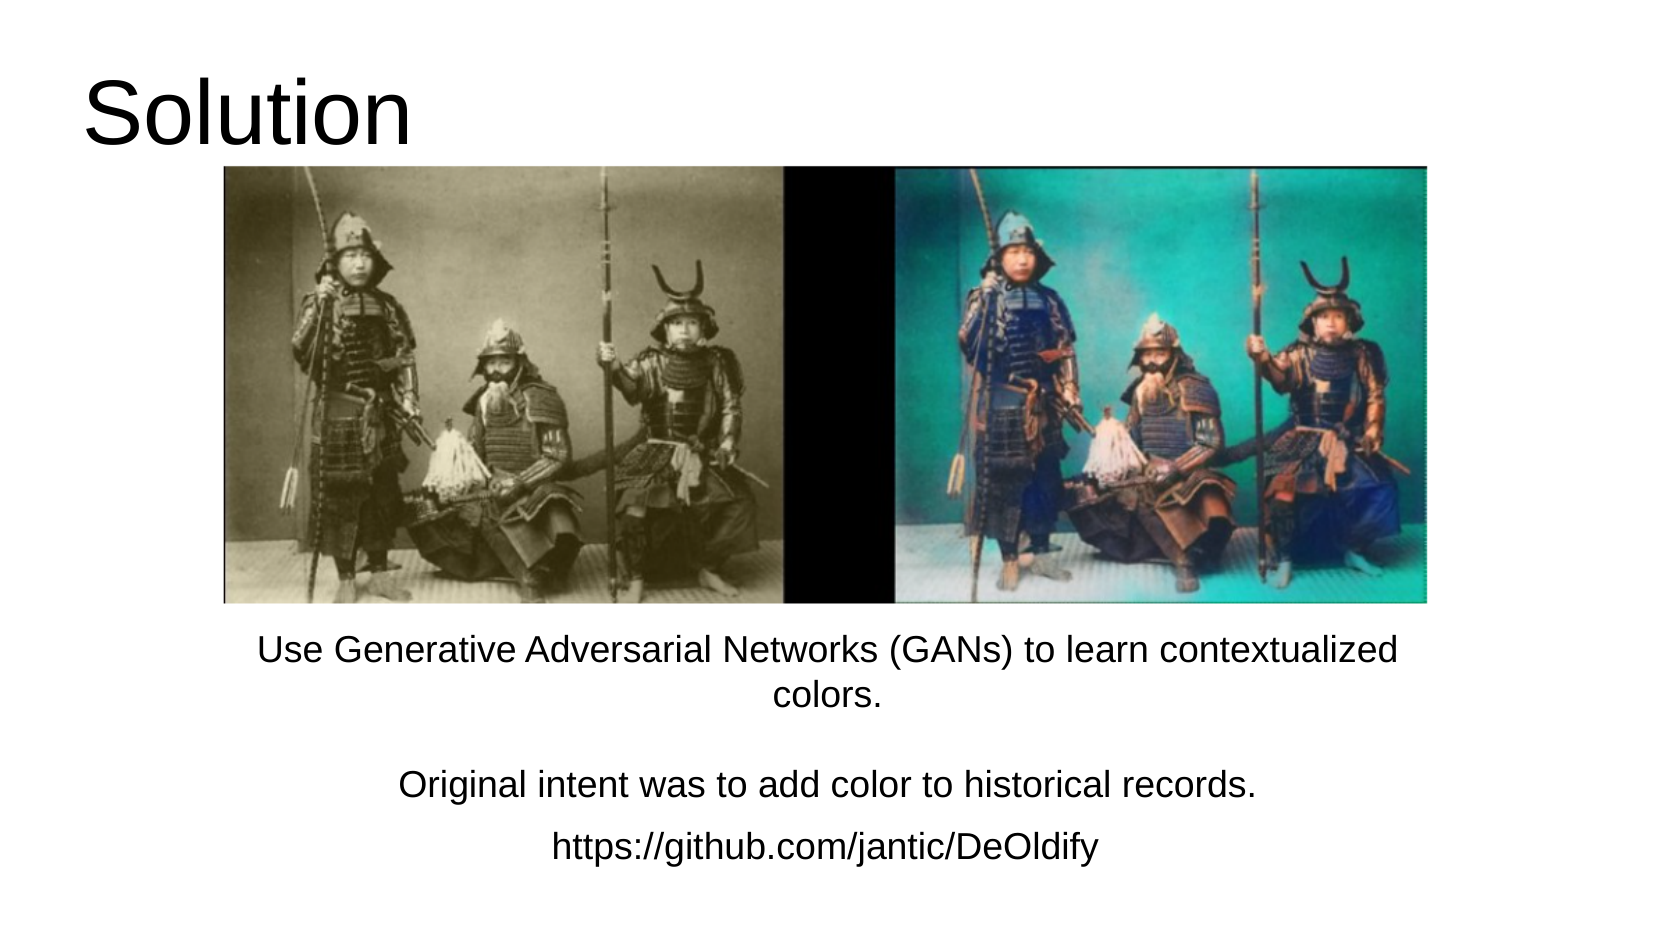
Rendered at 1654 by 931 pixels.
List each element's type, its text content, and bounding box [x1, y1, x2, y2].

title Solution [82, 37, 1571, 193]
text_box https://github.com/jantic/DeOldify [533, 814, 1118, 875]
text_box Use Generative Adversarial Networks (GANs) to learn contextualized colors. Original intent was to add color to historical records. [226, 617, 1430, 813]
picture [217, 158, 1437, 612]
